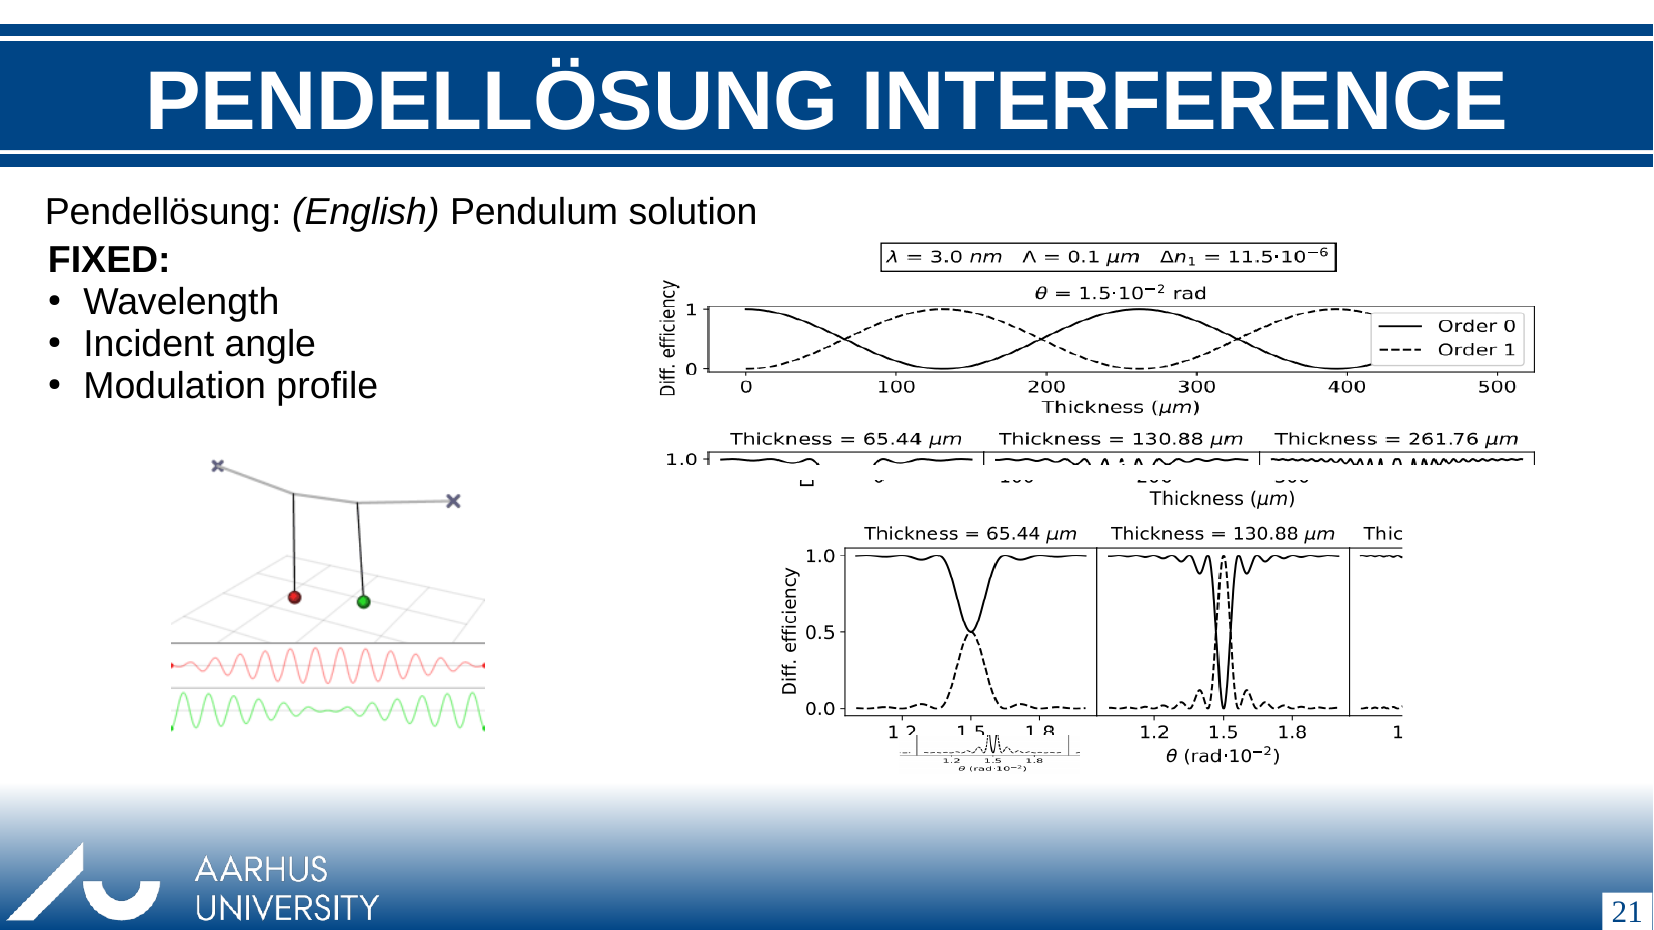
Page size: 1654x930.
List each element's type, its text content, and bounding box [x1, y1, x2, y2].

picture [171, 419, 485, 733]
picture [772, 479, 1403, 775]
picture [629, 240, 1546, 465]
text_box Pendellösung: (English) Pendulum solution [30, 183, 773, 241]
picture [5, 841, 414, 928]
text_box FIXED: Wavelength Incident angle Modulation profile [33, 231, 394, 415]
title PENDELLÖSUNG INTERFERENCE [0, 41, 1653, 151]
